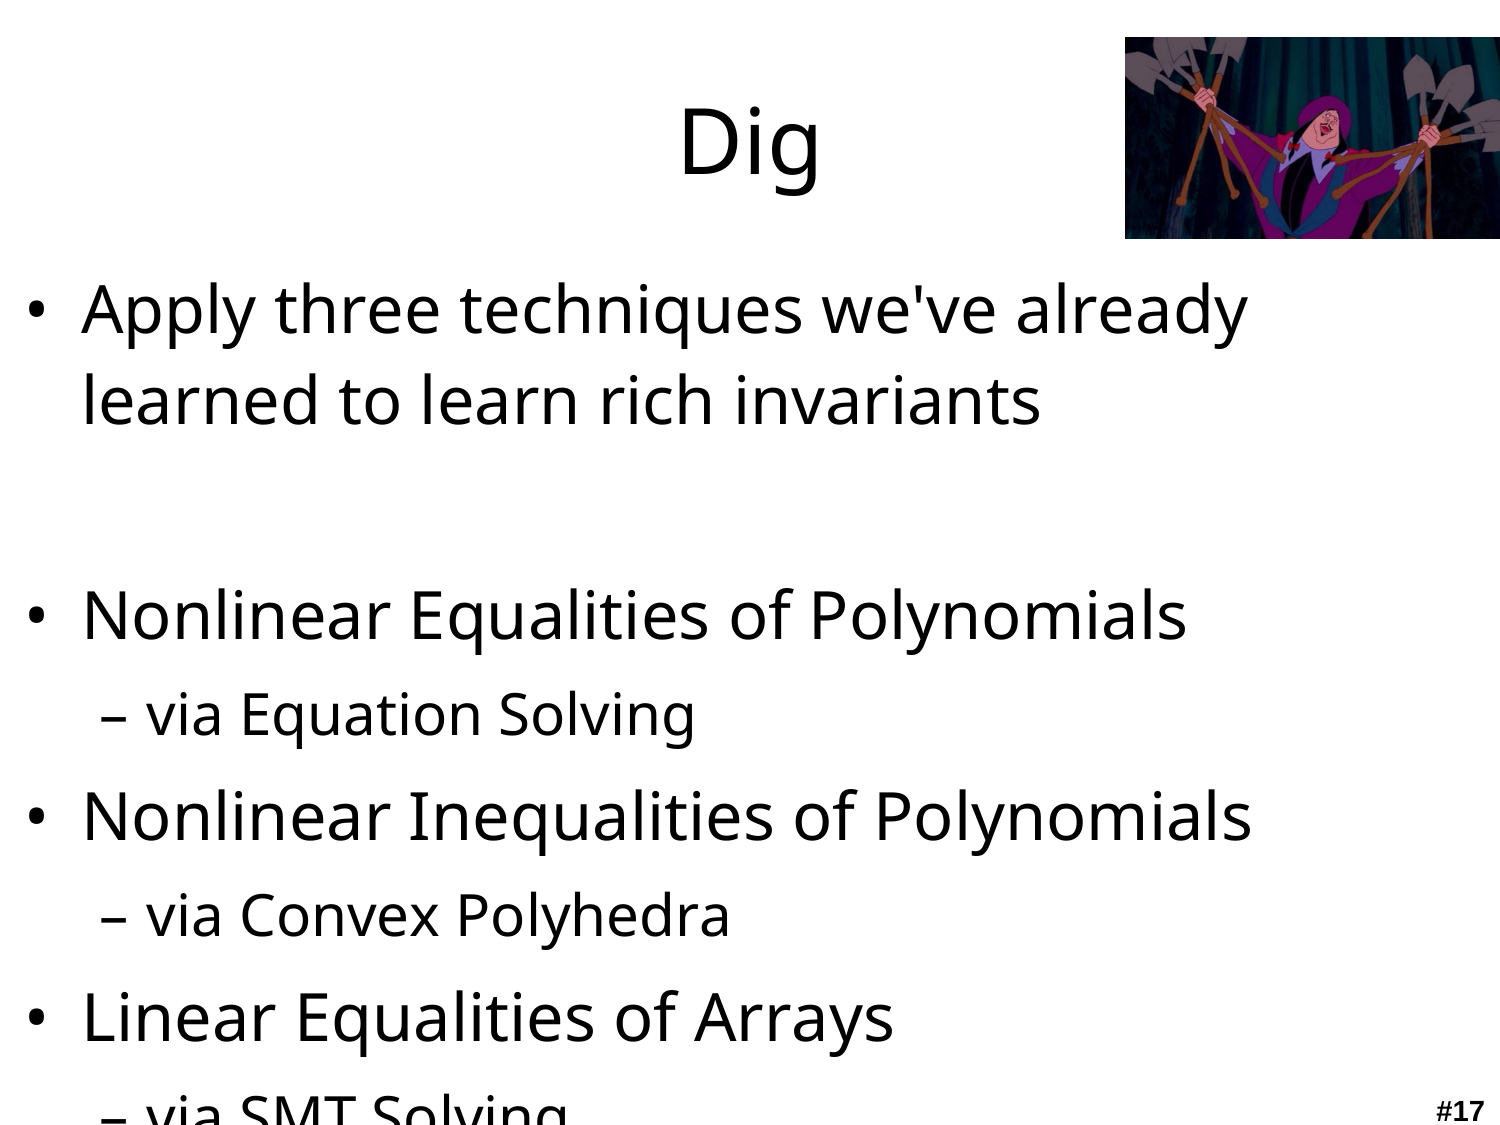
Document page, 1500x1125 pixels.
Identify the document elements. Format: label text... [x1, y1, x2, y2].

picture [1125, 37, 1500, 239]
title Dig [24, 45, 1125, 233]
list Apply three techniques we've already learned to learn rich invariants Nonlinear Equalities of Polynomials via Equation Solving Nonlinear Inequalities of Polynomials via Convex Polyhedra Linear Equalities of Arrays via SMT Solving [24, 262, 1476, 1101]
